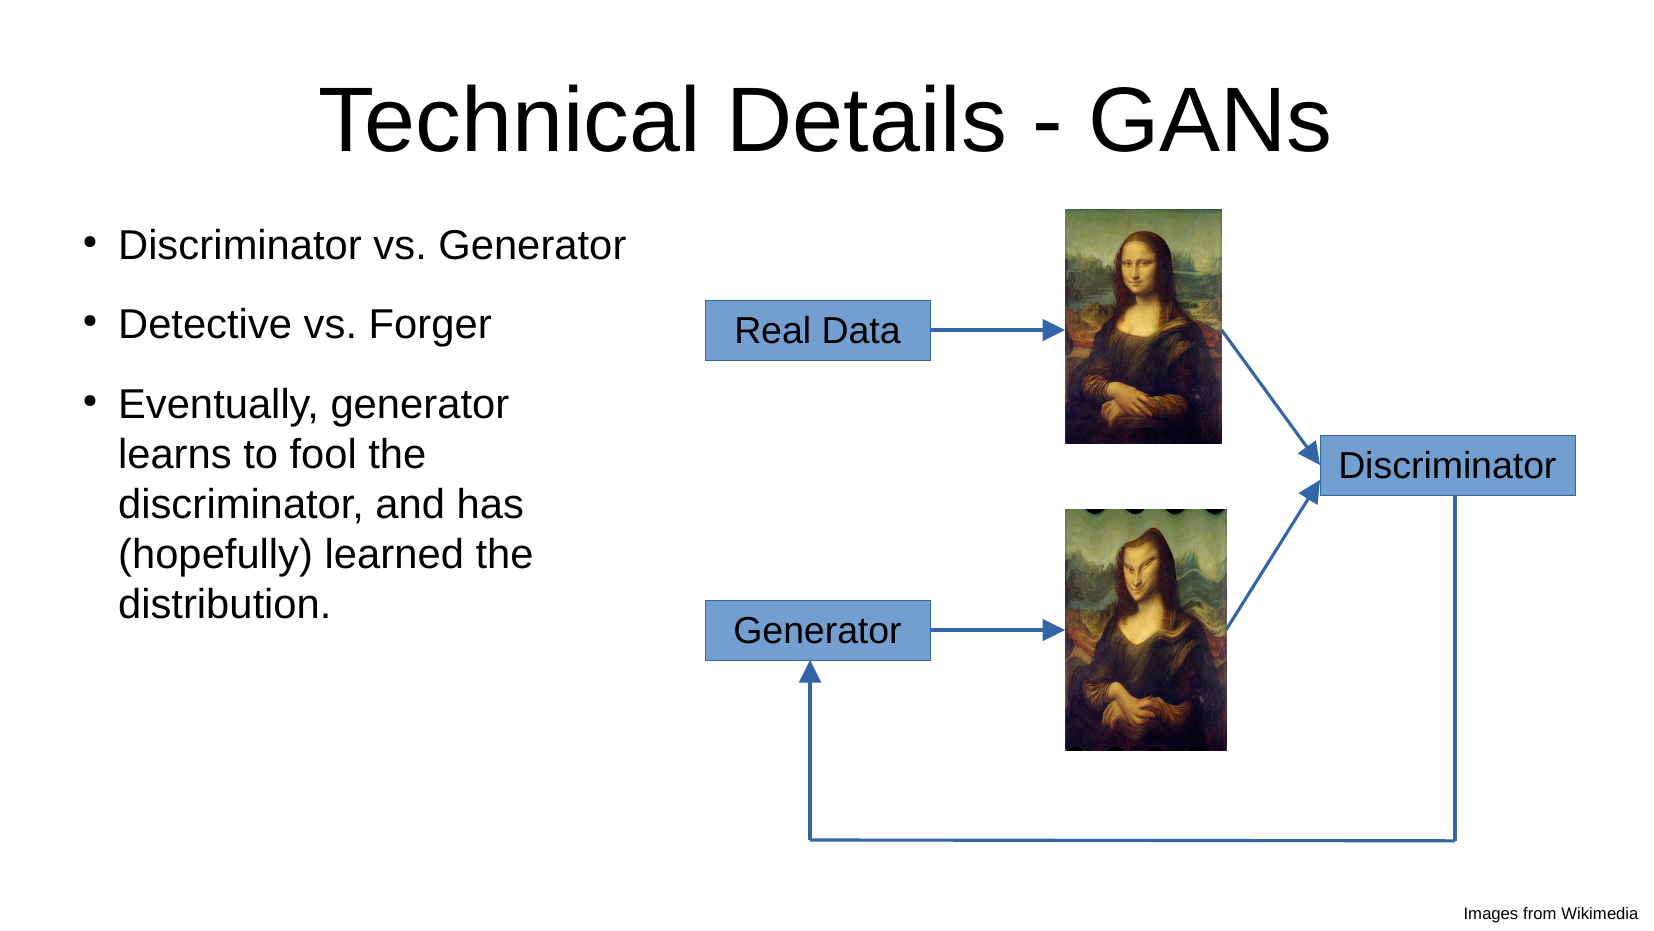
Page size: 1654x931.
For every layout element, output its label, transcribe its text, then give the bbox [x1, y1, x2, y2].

picture [1065, 509, 1227, 751]
text_box Discriminator [1320, 435, 1576, 496]
text_box Images from Wikimedia [1448, 896, 1654, 931]
title Technical Details - GANs [82, 37, 1571, 193]
list Discriminator vs. Generator Detective vs. Forger Eventually, generator learns to fool the discriminator, and has (hopefully) learned the distribution. [82, 217, 631, 758]
picture [1065, 209, 1222, 444]
text_box Real Data [705, 300, 931, 361]
text_box Generator [705, 600, 931, 661]
